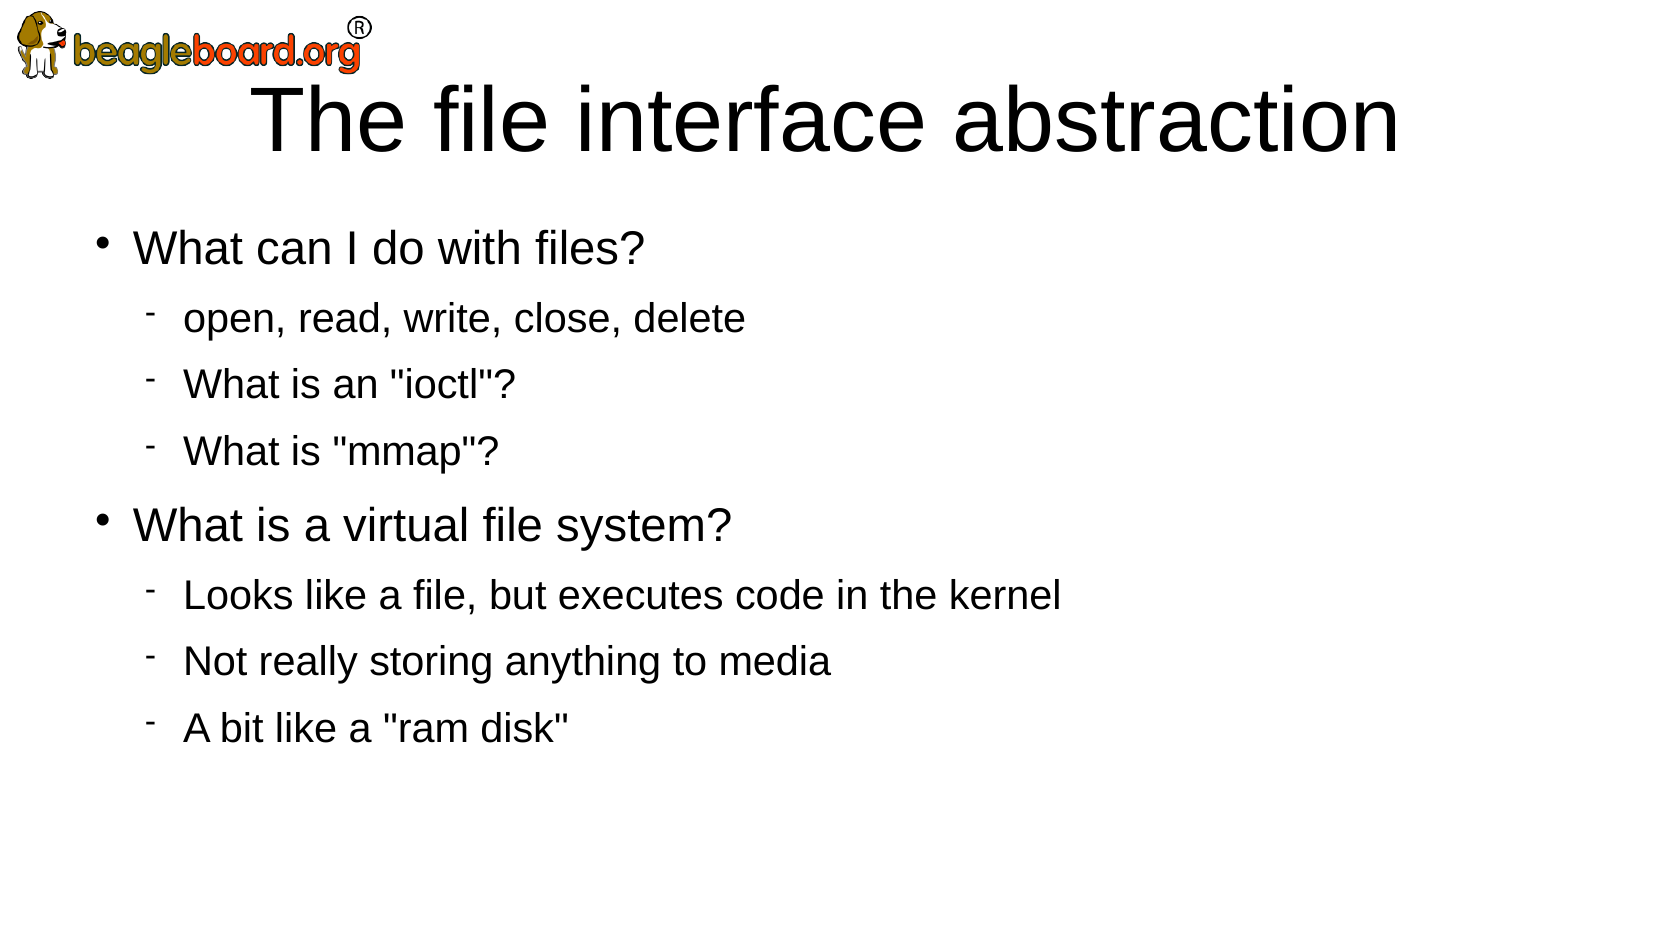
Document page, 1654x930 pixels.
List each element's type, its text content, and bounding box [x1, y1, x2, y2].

text_box The file interface abstraction [82, 37, 1571, 193]
text_box What can I do with files? open, read, write, close, delete What is an "ioctl"? What is "mmap"? What is a virtual file system? Looks like a file, but executes code in the kernel Not really storing anything to media A bit like a "ram disk" [82, 217, 1571, 757]
picture [17, 11, 372, 79]
